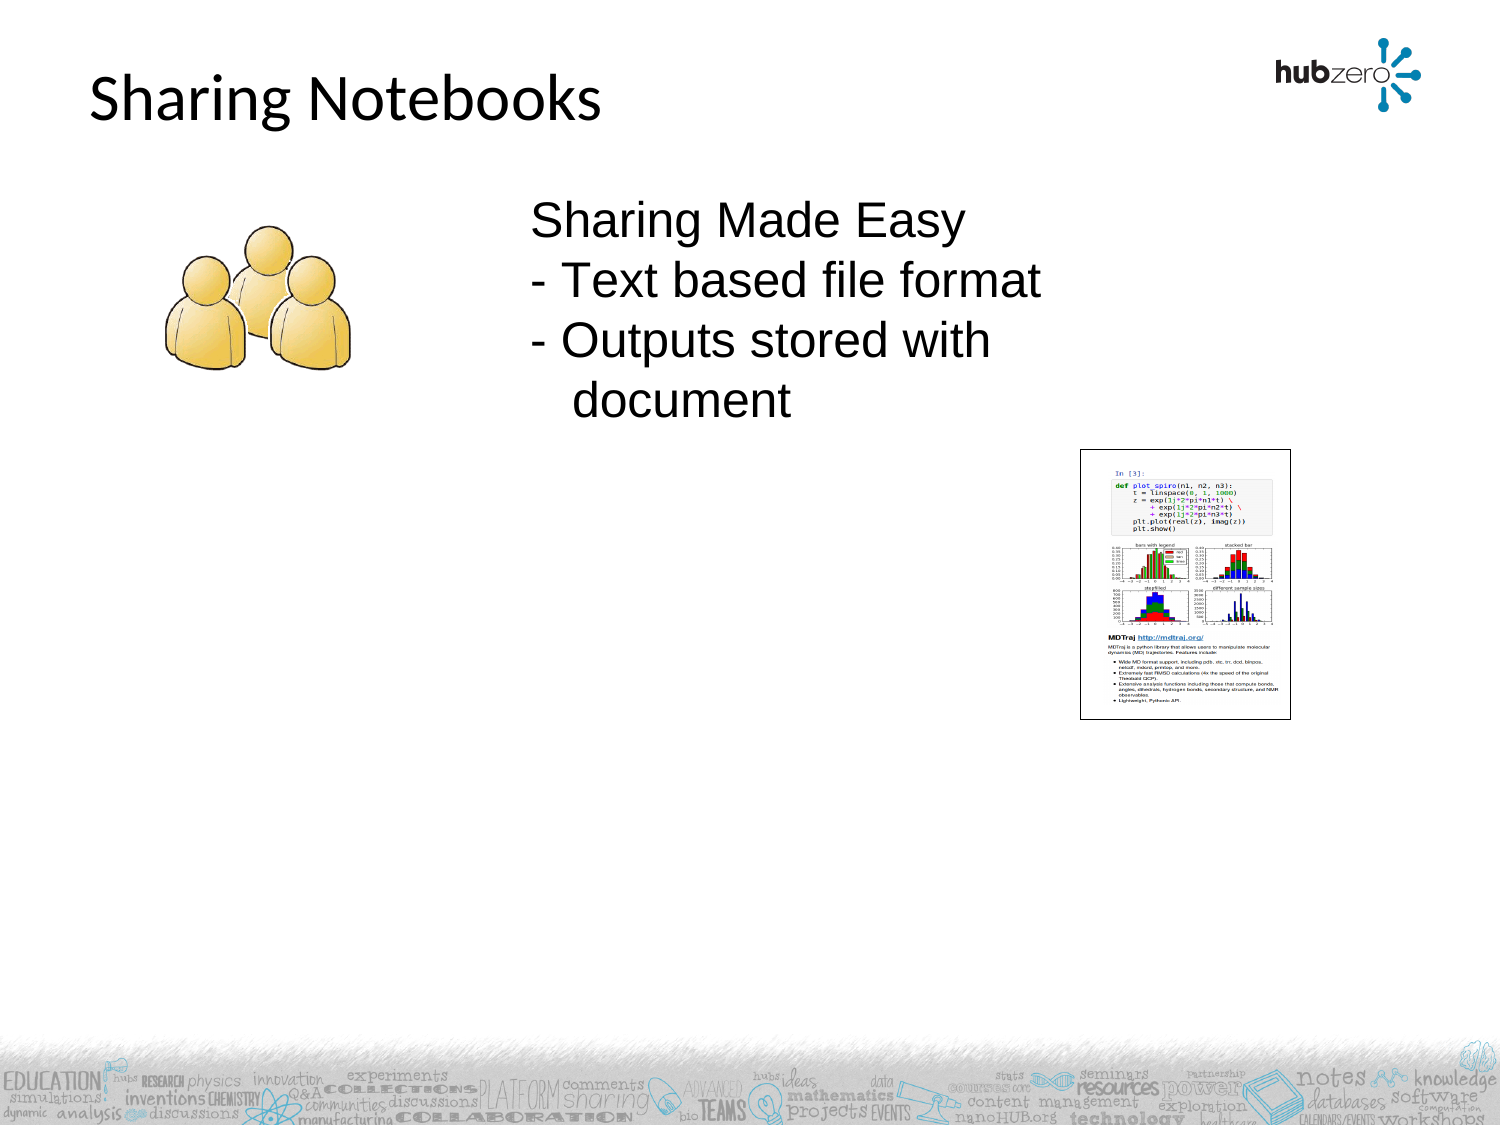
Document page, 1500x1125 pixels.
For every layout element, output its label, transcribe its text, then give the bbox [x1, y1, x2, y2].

picture [1108, 470, 1275, 537]
title Sharing Notebooks [75, 44, 1425, 144]
picture [1107, 541, 1278, 628]
picture [158, 222, 356, 376]
picture [0, 1034, 1500, 1125]
text_box Sharing Made Easy - Text based file format - Outputs stored with document [515, 179, 1051, 435]
picture [1272, 35, 1424, 44]
picture [1103, 631, 1281, 705]
